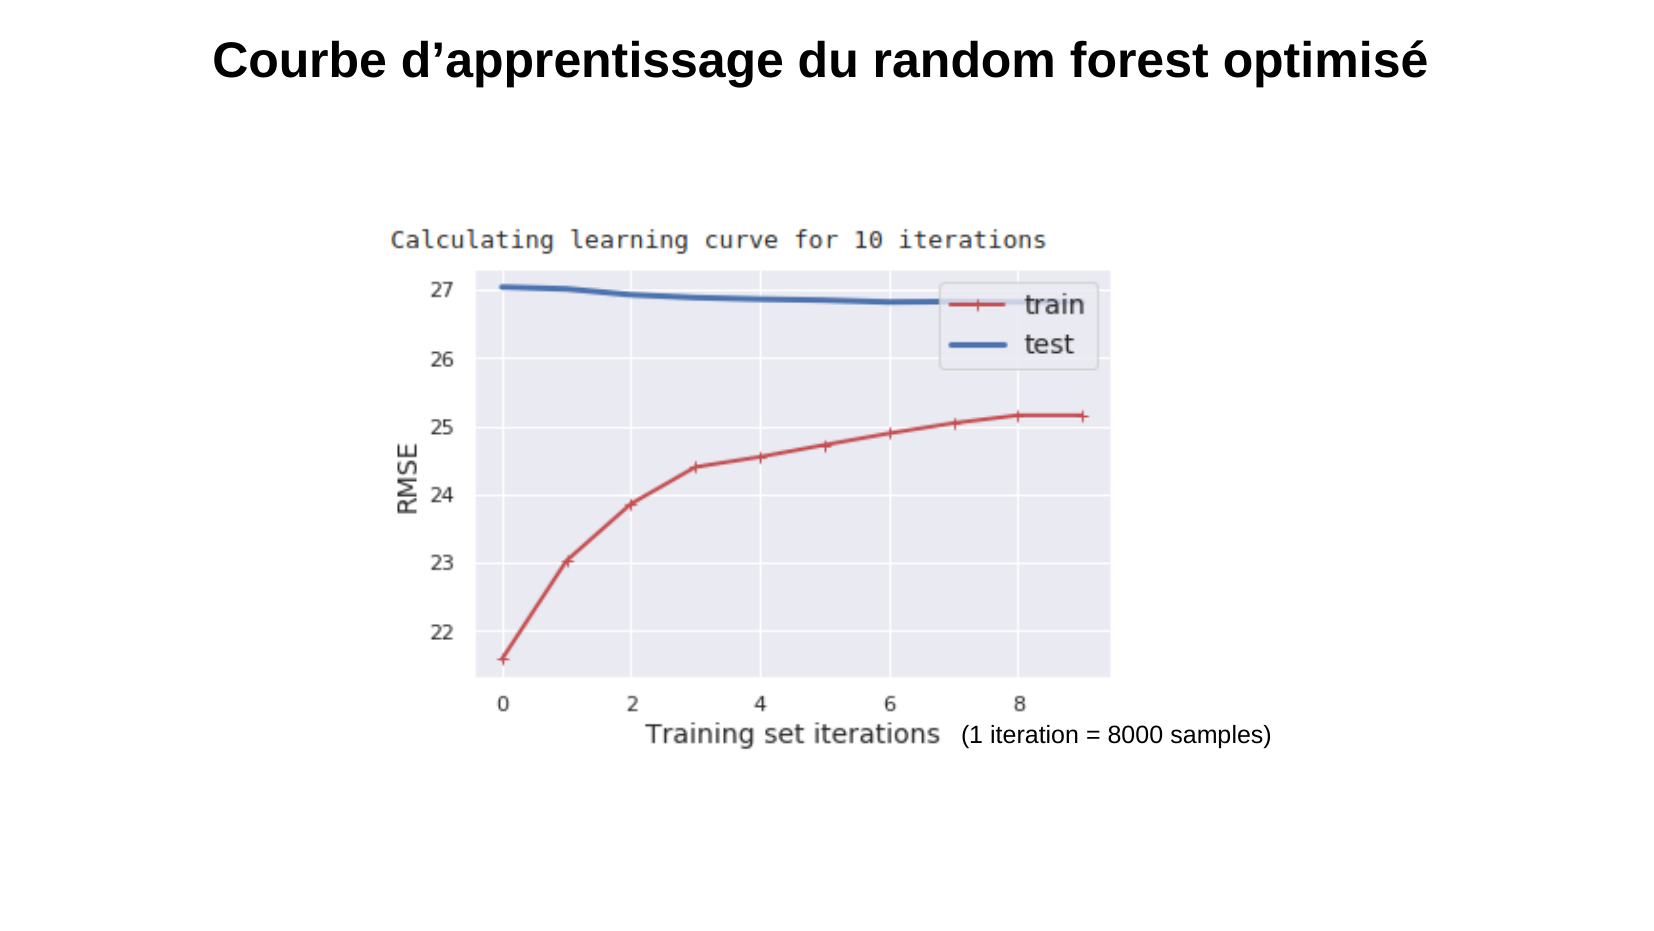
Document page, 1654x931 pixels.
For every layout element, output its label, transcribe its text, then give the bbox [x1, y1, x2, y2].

picture [377, 224, 1170, 768]
text_box (1 iteration = 8000 samples) [946, 713, 1288, 756]
text_box Courbe d’apprentissage du random forest optimisé [139, 24, 1503, 189]
